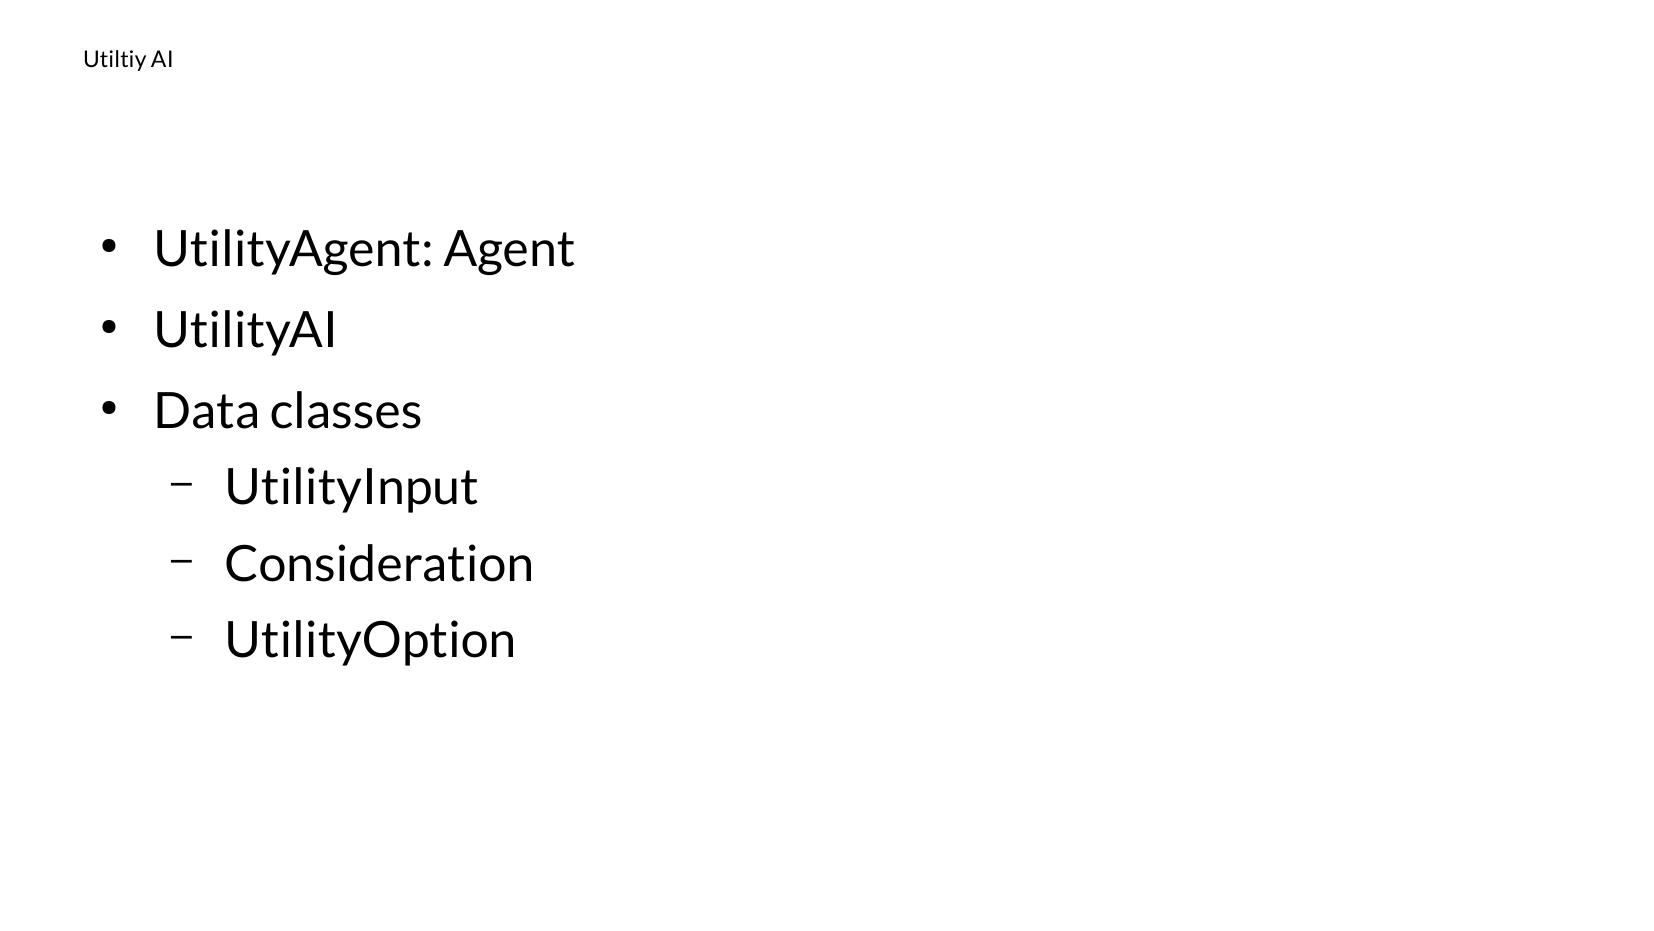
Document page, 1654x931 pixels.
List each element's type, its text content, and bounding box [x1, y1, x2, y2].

title Utiltiy AI [83, 0, 1571, 119]
list UtilityAgent: Agent UtilityAI Data classes UtilityInput Consideration UtilityOption [82, 217, 1571, 839]
